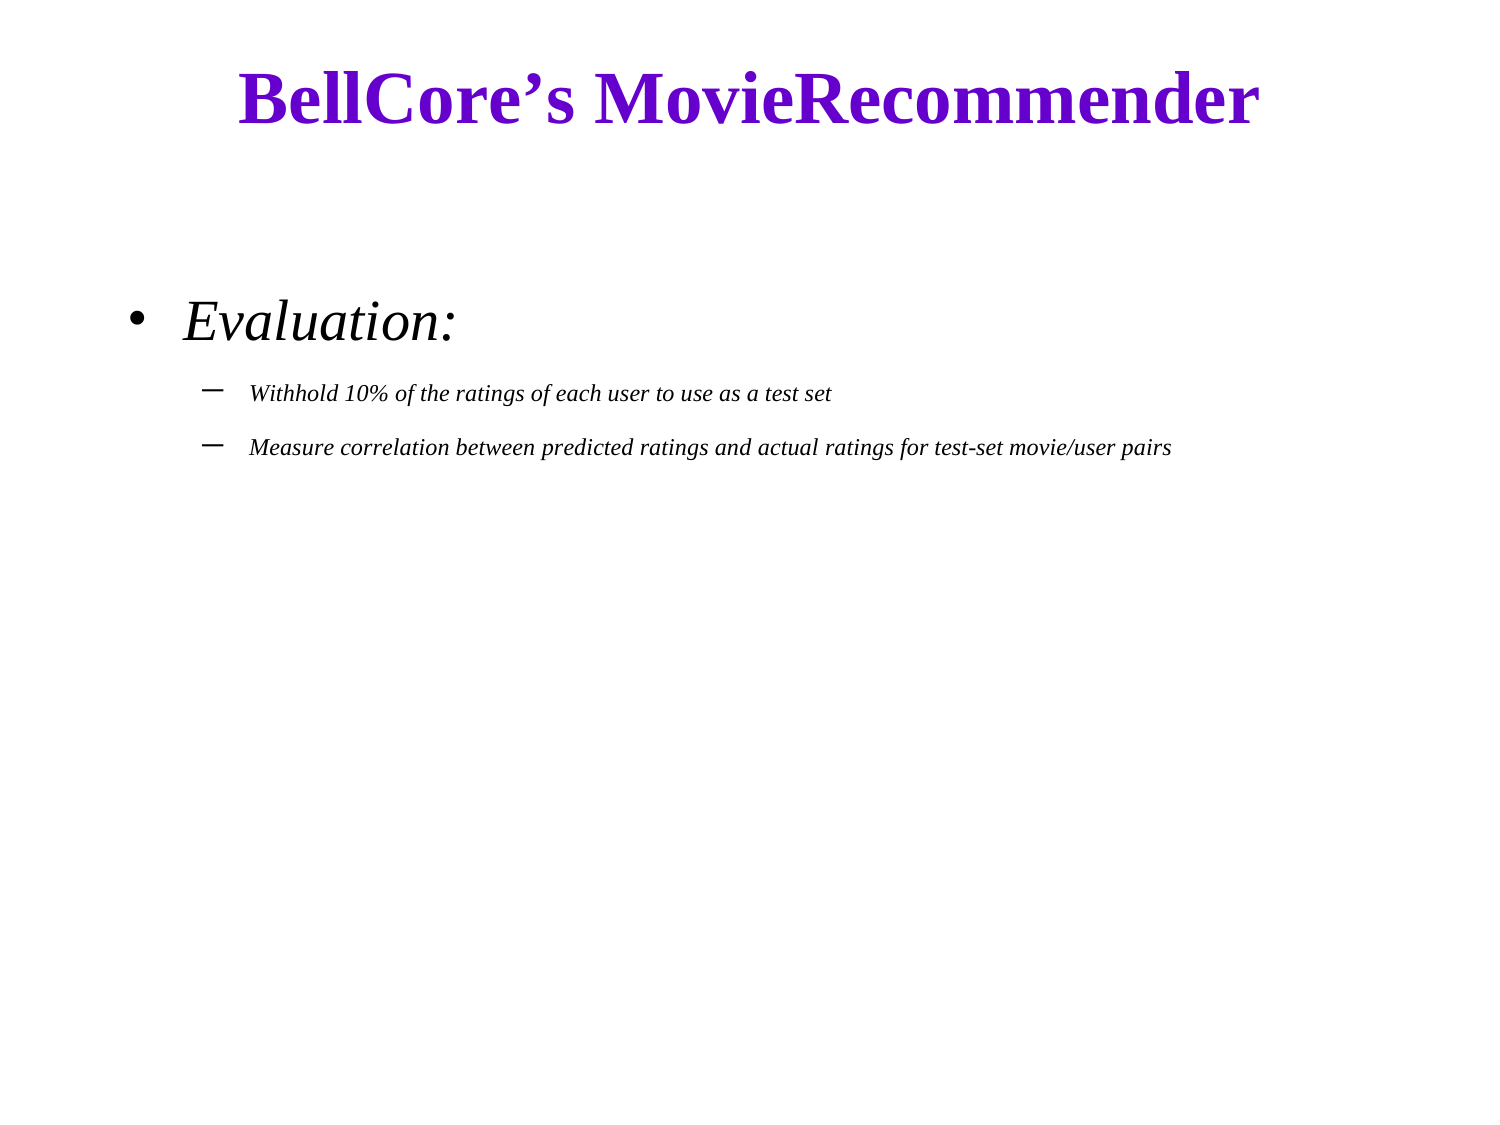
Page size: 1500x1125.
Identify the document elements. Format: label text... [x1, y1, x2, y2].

list Evaluation: Withhold 10% of the ratings of each user to use as a test set Measure correlation between predicted ratings and actual ratings for test-set movie/user pairs [112, 275, 1388, 1000]
title BellCore’s MovieRecommender [112, 0, 1388, 188]
